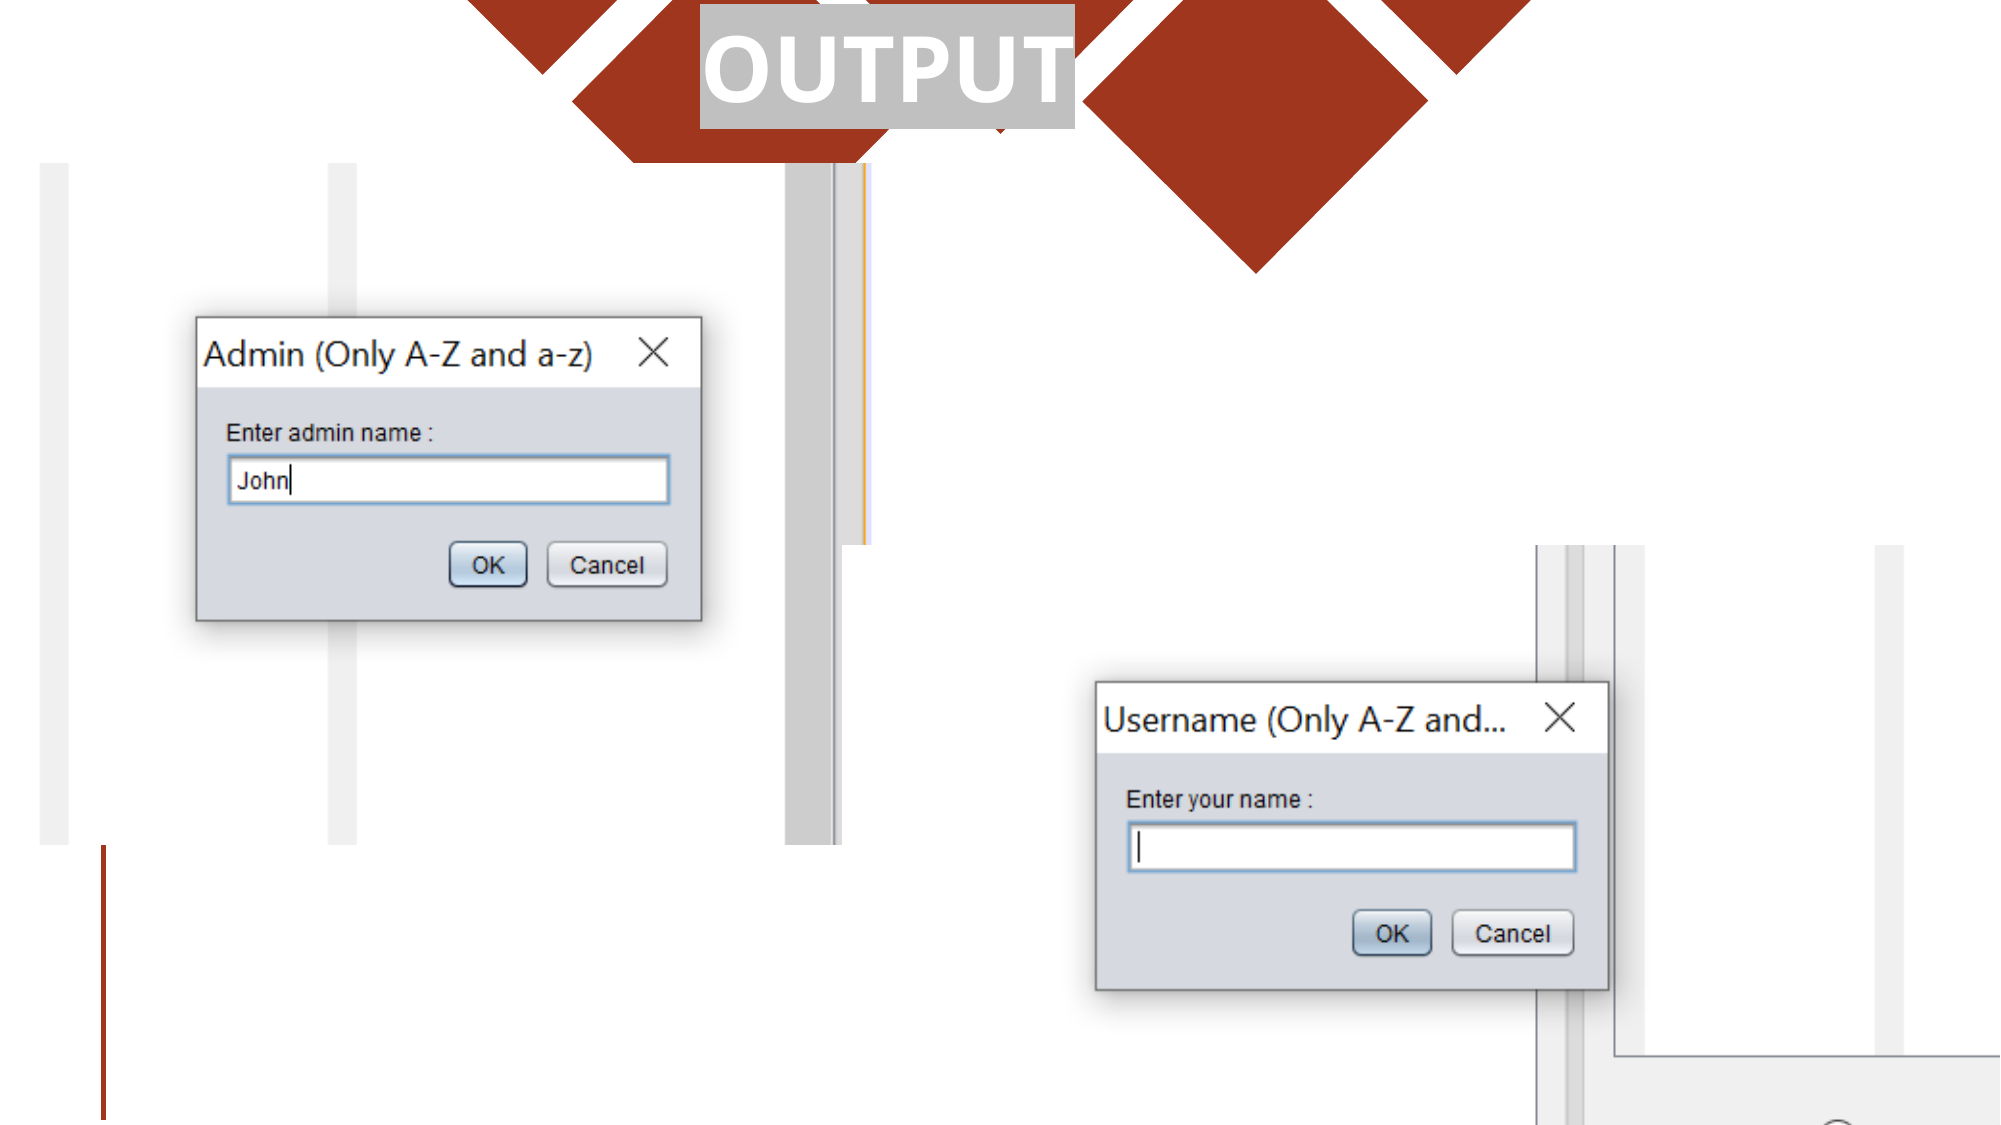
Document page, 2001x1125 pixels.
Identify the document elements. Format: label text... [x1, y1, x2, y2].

title OUTPUT [27, 0, 1749, 146]
picture [0, 163, 2000, 1125]
